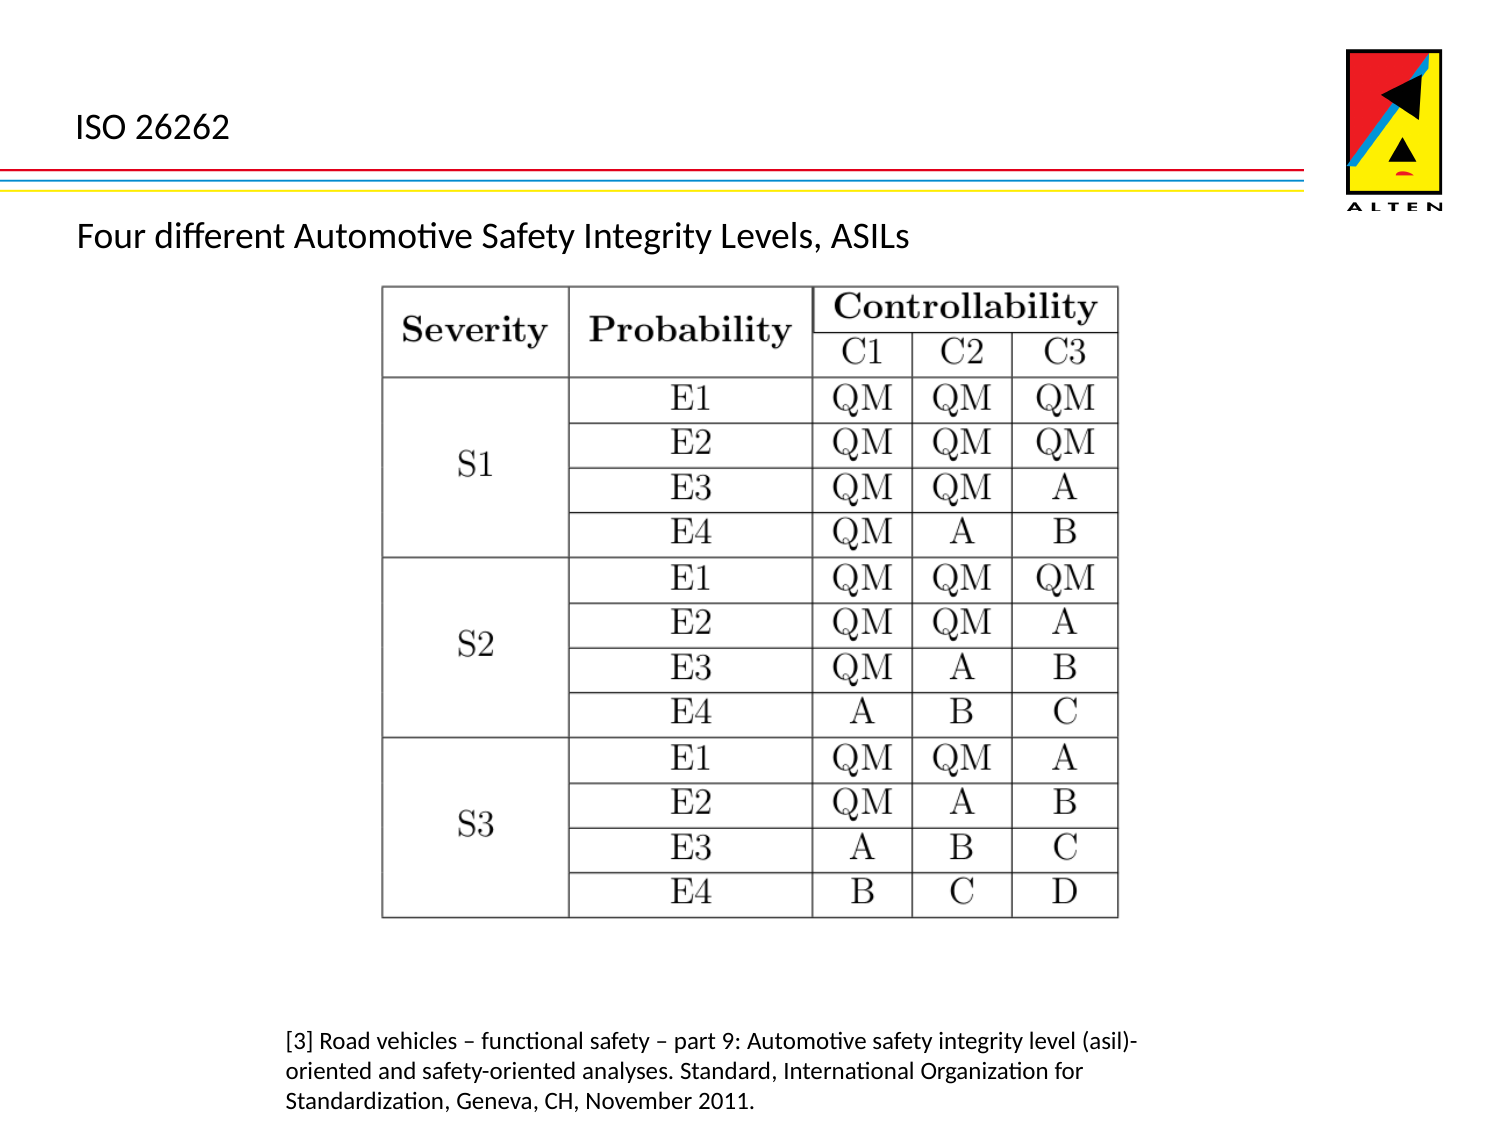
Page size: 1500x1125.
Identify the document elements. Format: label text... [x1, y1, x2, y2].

text_box [3] Road vehicles – functional safety – part 9: Automotive safety integrity level (asil)-oriented and safety-oriented analyses. Standard, International Organization for Standardization, Geneva, CH, November 2011. [270, 1017, 1230, 1108]
text_box Four different Automotive Safety Integrity Levels, ASILs [62, 203, 1186, 271]
text_box ISO 26262 [74, 31, 1306, 219]
picture [0, 169, 74, 179]
picture [0, 182, 74, 192]
picture [371, 274, 1129, 930]
